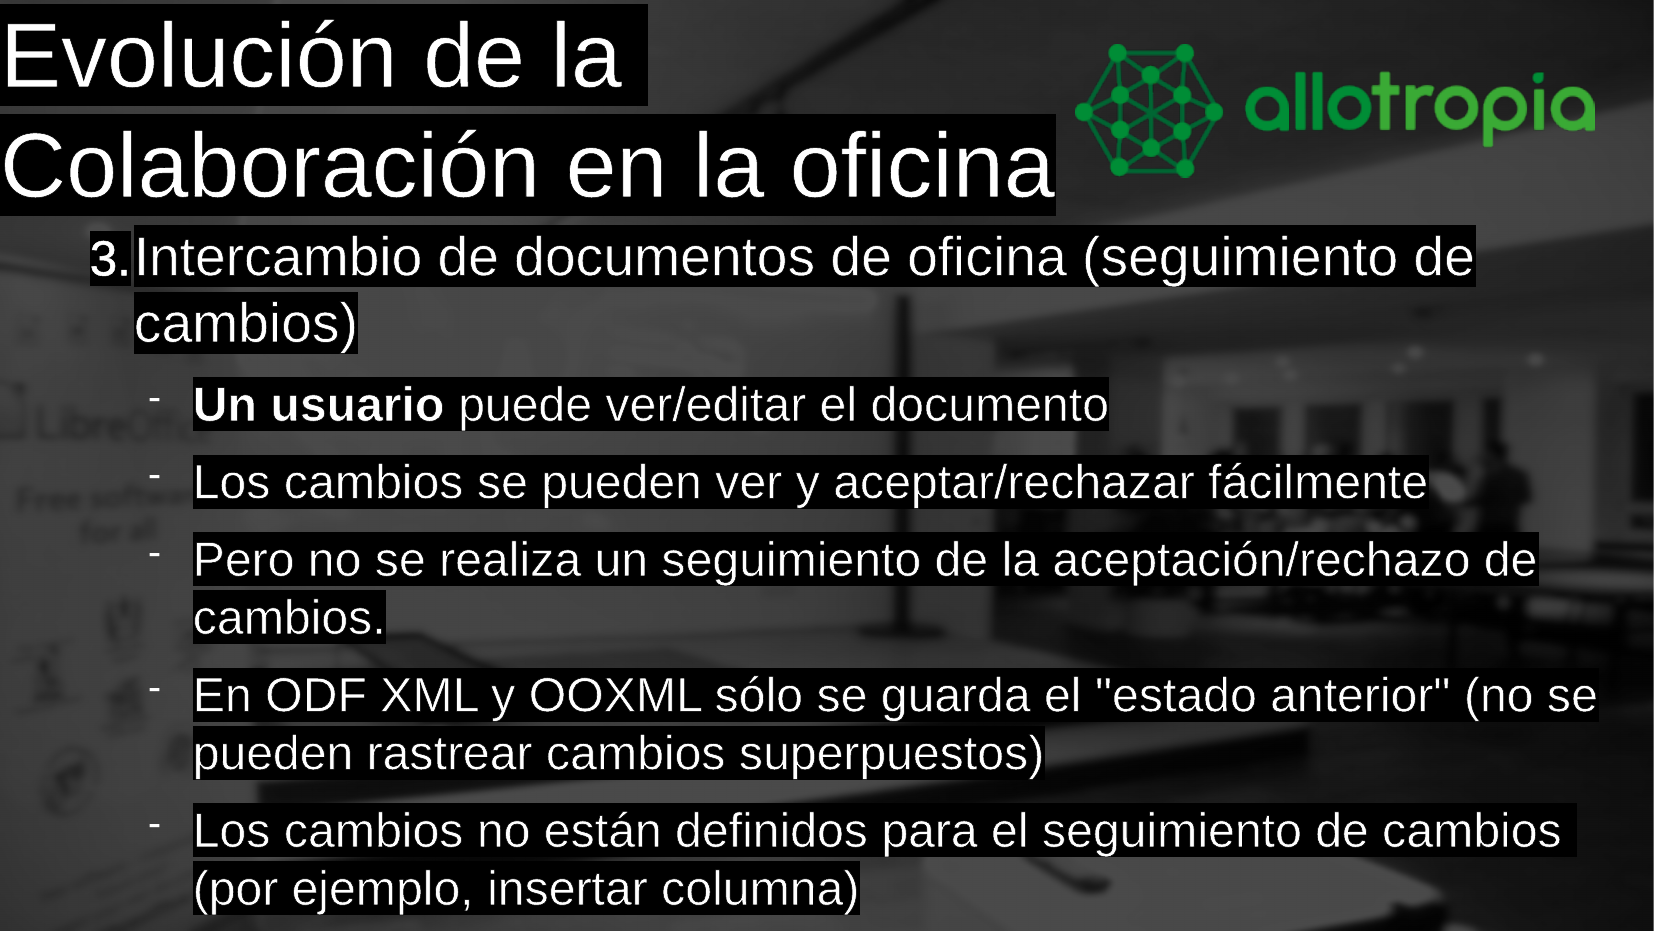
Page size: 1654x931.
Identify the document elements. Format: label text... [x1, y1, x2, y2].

picture [0, 0, 1654, 931]
list Intercambio de documentos de oficina (seguimiento de cambios) Un usuario puede ver/editar el documento Los cambios se pueden ver y aceptar/rechazar fácilmente Pero no se realiza un seguimiento de la aceptación/rechazo de cambios. En ODF XML y OOXML sólo se guarda el "estado anterior" (no se pueden rastrear cambios superpuestos) Los cambios no están definidos para el seguimiento de cambios (por ejemplo, insertar columna) [75, 220, 1650, 931]
title Evolución de la Colaboración en la oficina [0, 2, 1152, 208]
